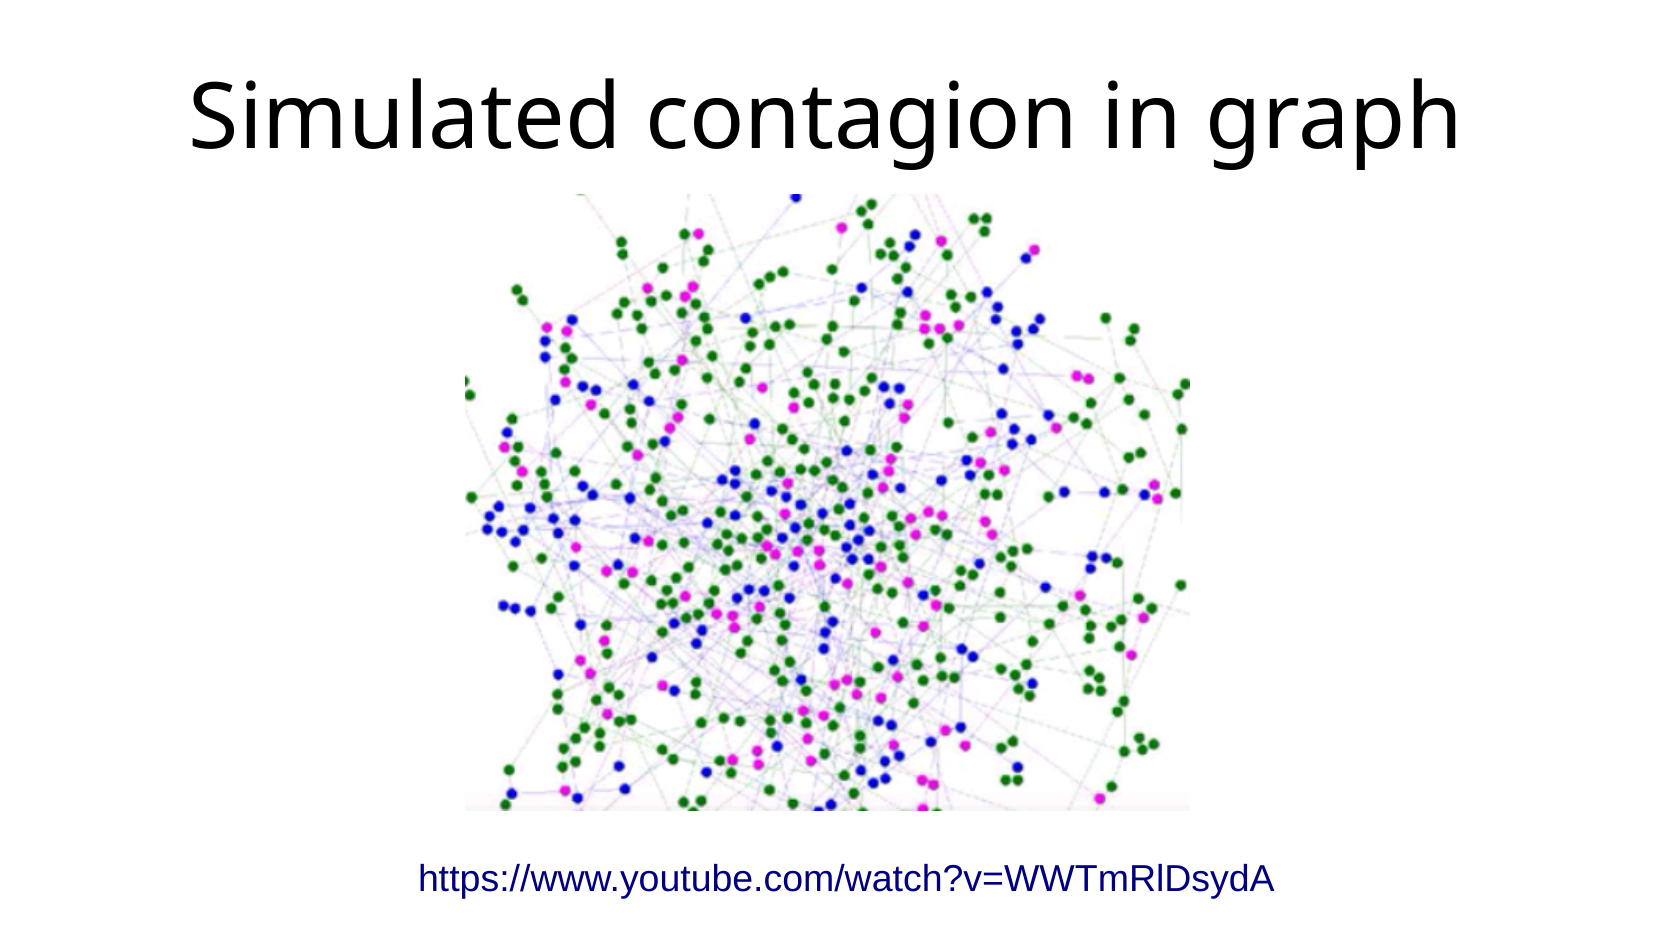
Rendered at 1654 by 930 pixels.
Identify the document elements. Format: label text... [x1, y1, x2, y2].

title Simulated contagion in graph [82, 1, 1571, 225]
picture [465, 194, 1190, 811]
text_box https://www.youtube.com/watch?v=WWTmRlDsydA [403, 849, 1411, 907]
